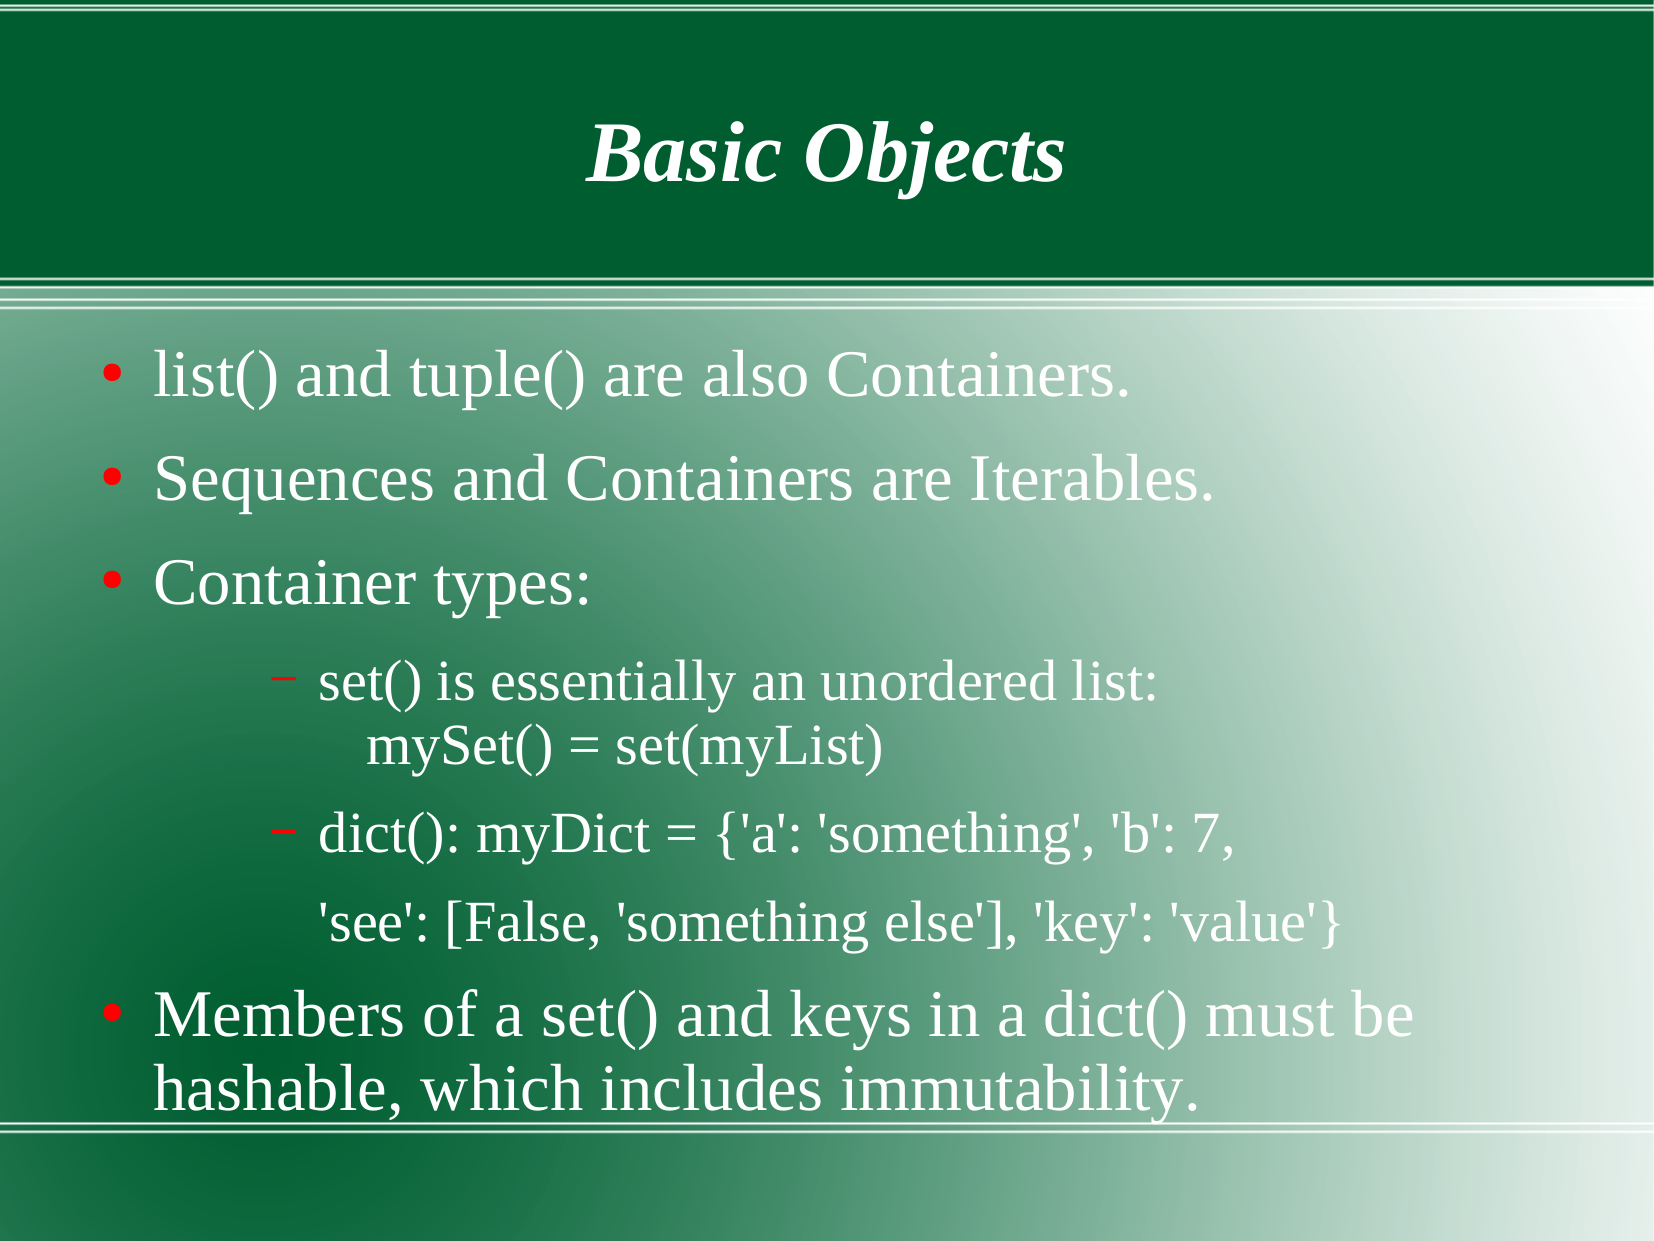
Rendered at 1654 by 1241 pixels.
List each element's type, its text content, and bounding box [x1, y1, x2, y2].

picture [0, 0, 1654, 1241]
title Basic Objects [82, 49, 1571, 257]
list list() and tuple() are also Containers. Sequences and Containers are Iterables. Container types: set() is essentially an unordered list: mySet() = set(myList) dict(): myDict = {'a': 'something', 'b': 7, 'see': [False, 'something else'], 'key': 'value'} Members of a set() and keys in a dict() must be hashable, which includes immutability. [82, 337, 1571, 1156]
